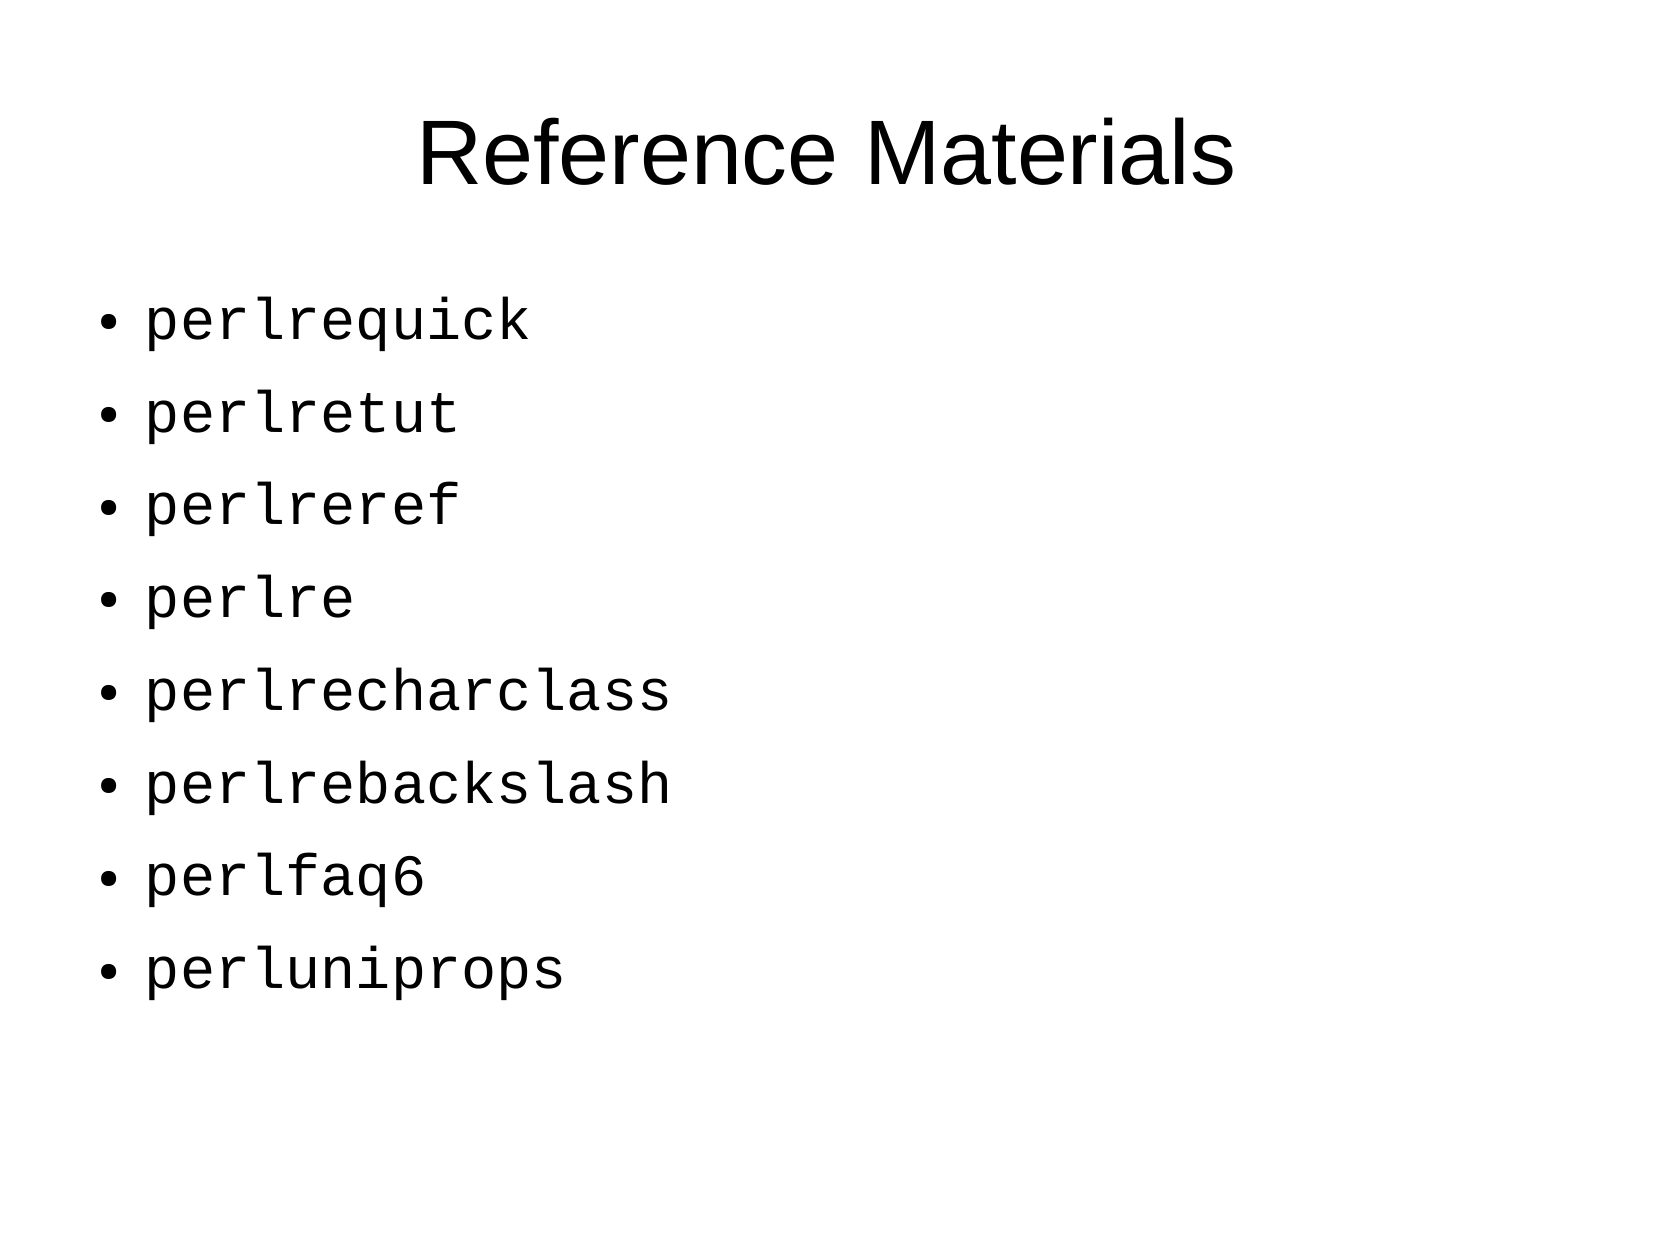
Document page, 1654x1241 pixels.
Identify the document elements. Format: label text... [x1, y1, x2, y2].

list perlrequick perlretut perlreref perlre perlrecharclass perlrebackslash perlfaq6 perluniprops [82, 290, 1571, 1010]
title Reference Materials [82, 49, 1571, 257]
